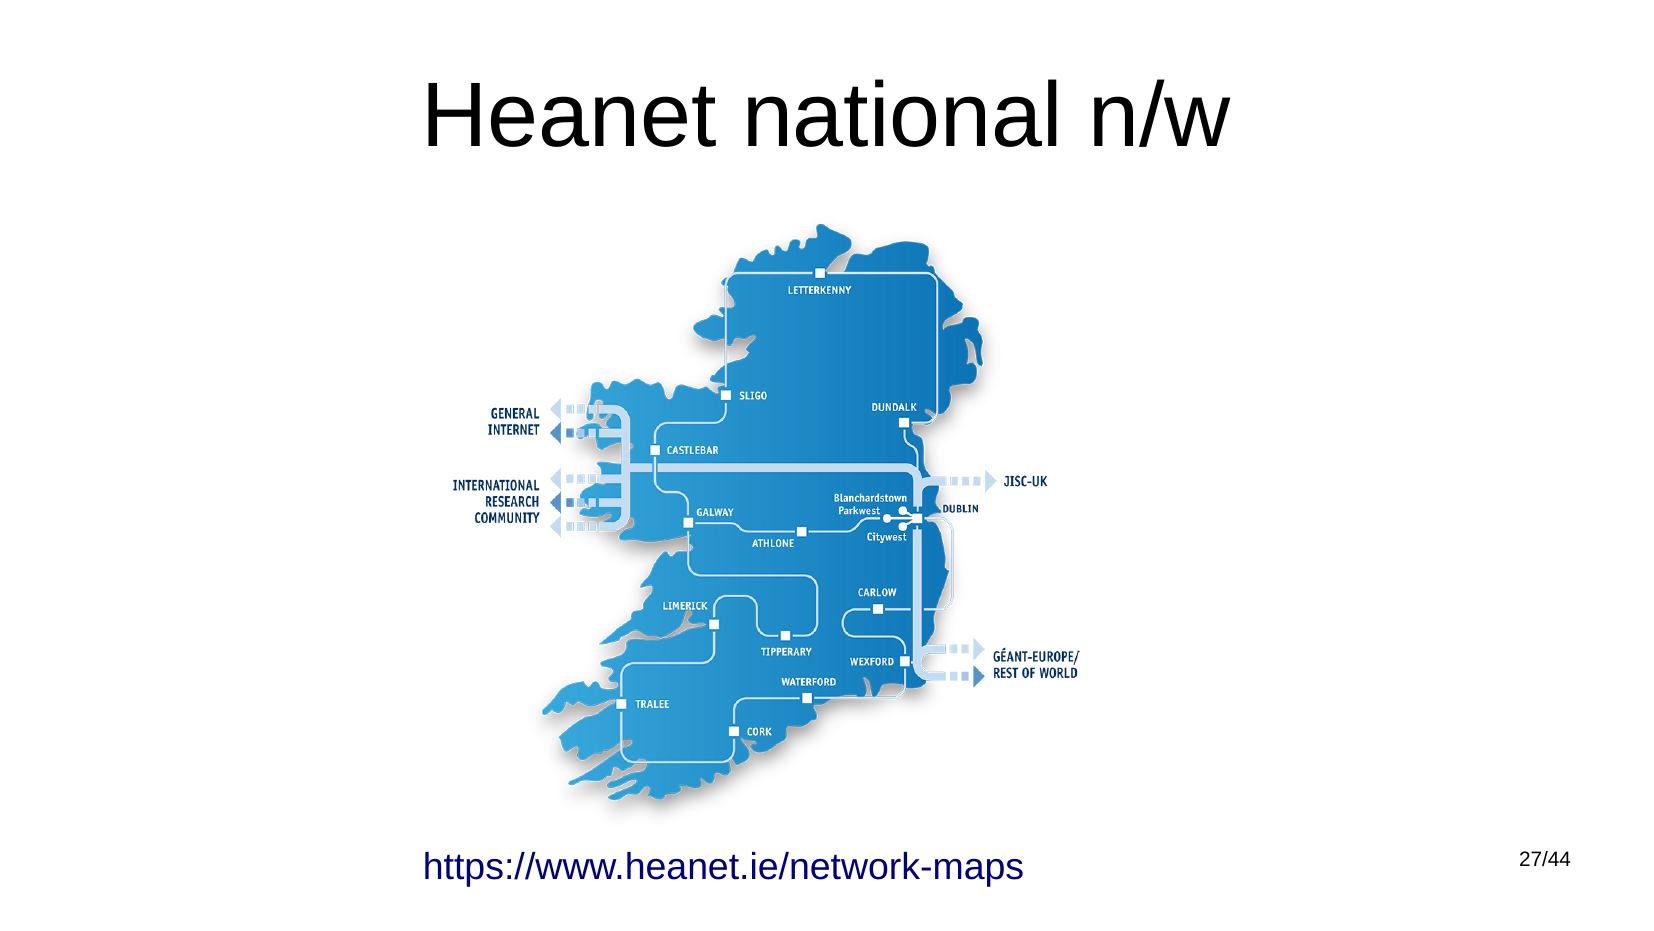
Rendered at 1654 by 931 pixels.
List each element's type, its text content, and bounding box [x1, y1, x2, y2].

picture [401, 192, 1128, 842]
text_box https://www.heanet.ie/network-maps [408, 838, 1246, 896]
title Heanet national n/w [82, 37, 1571, 193]
